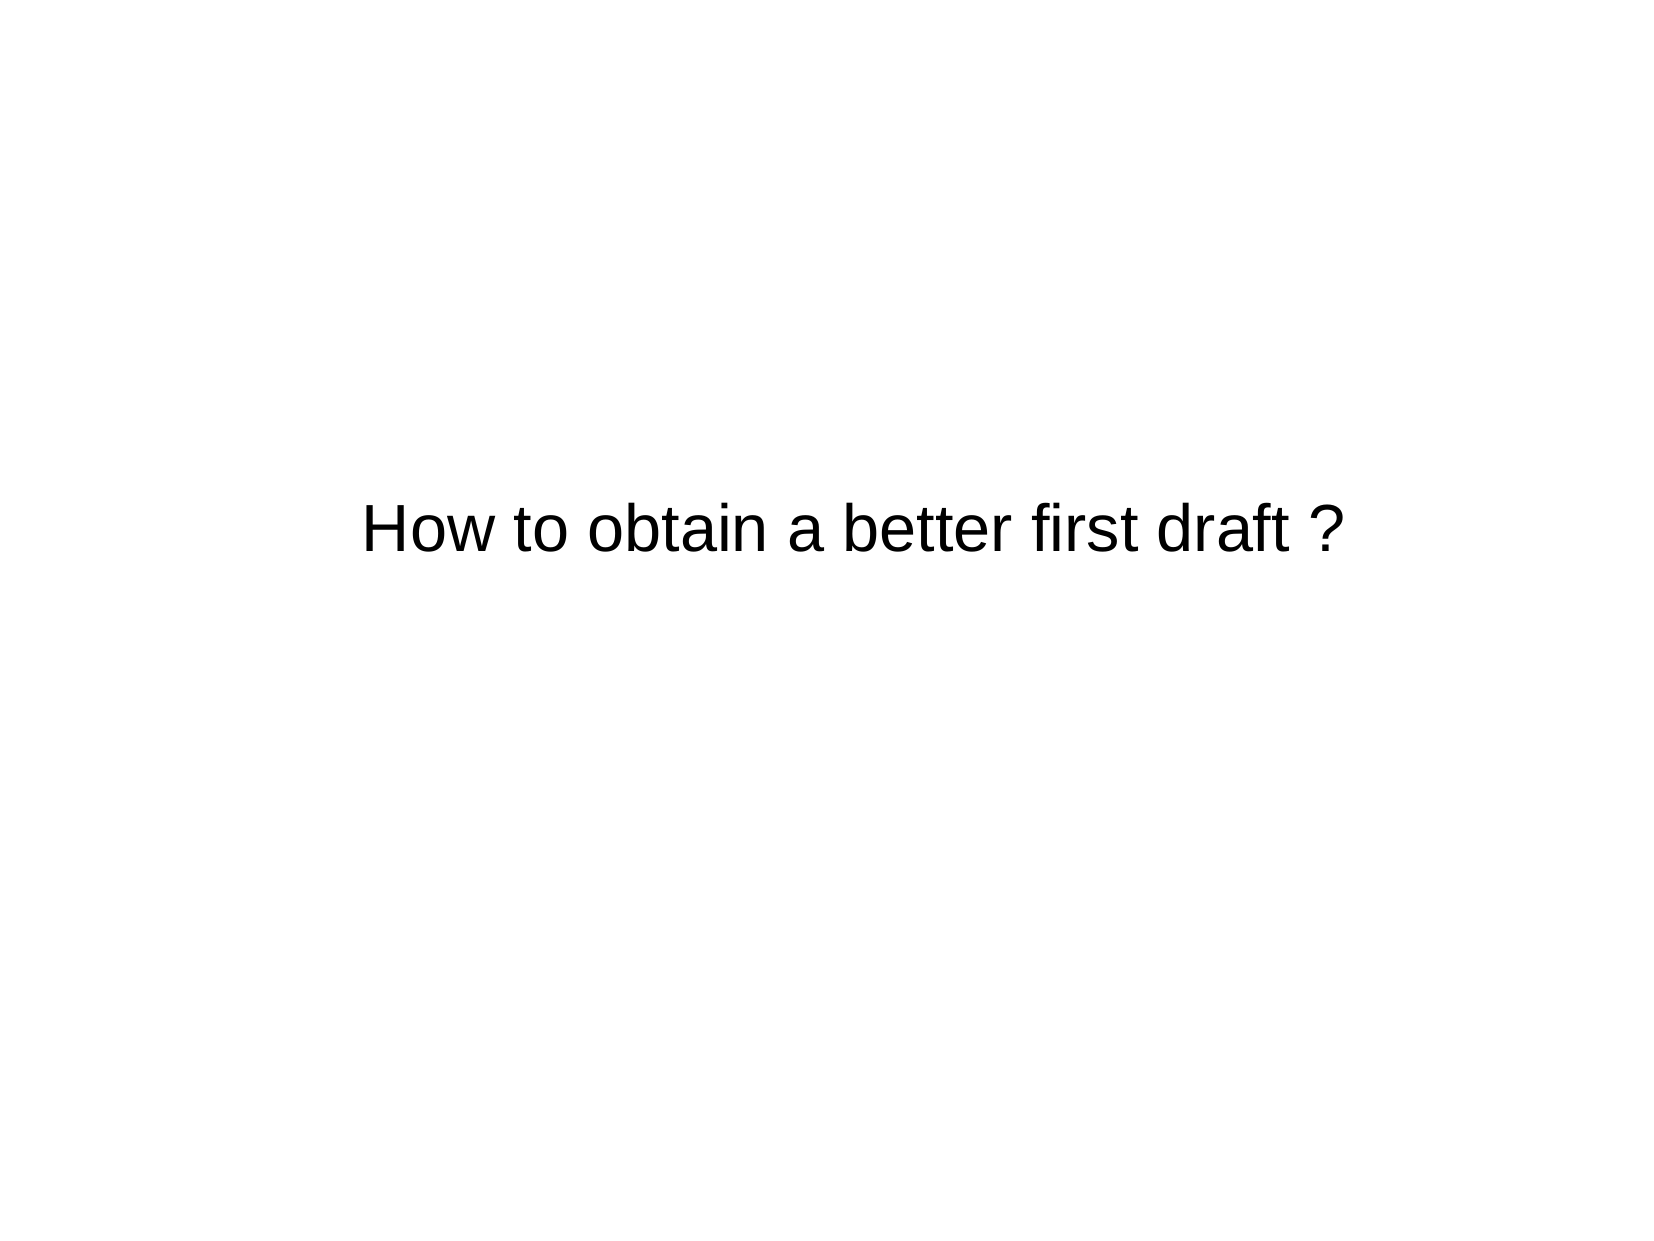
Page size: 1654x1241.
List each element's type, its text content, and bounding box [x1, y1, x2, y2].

subtitle How to obtain a better first draft ? [82, 49, 1570, 1010]
